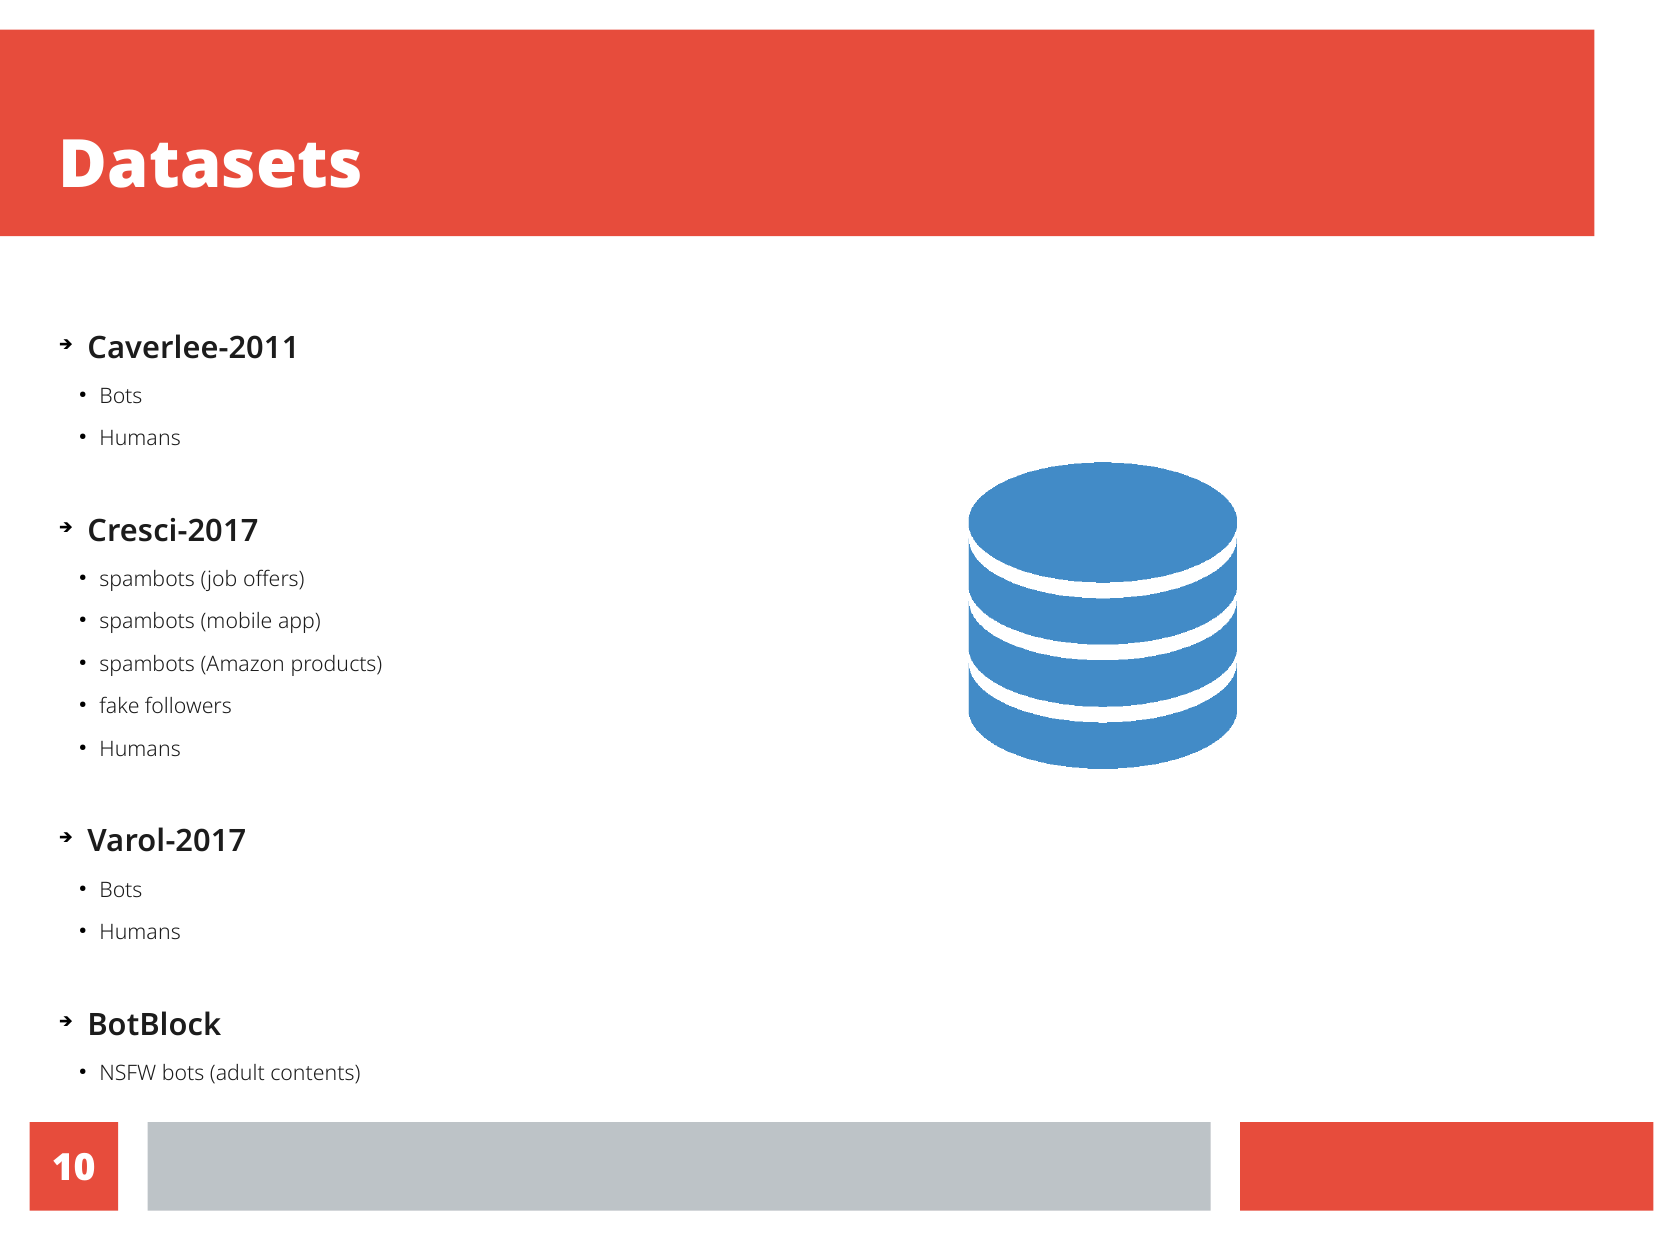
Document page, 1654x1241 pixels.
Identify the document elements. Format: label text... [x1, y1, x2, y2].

list Caverlee-2011 Bots Humans Cresci-2017 spambots (job offers) spambots (mobile app) spambots (Amazon products) fake followers Humans Varol-2017 Bots Humans BotBlock NSFW bots (adult contents) [59, 324, 1565, 1093]
picture [941, 460, 1264, 783]
title Datasets [59, 59, 1595, 207]
